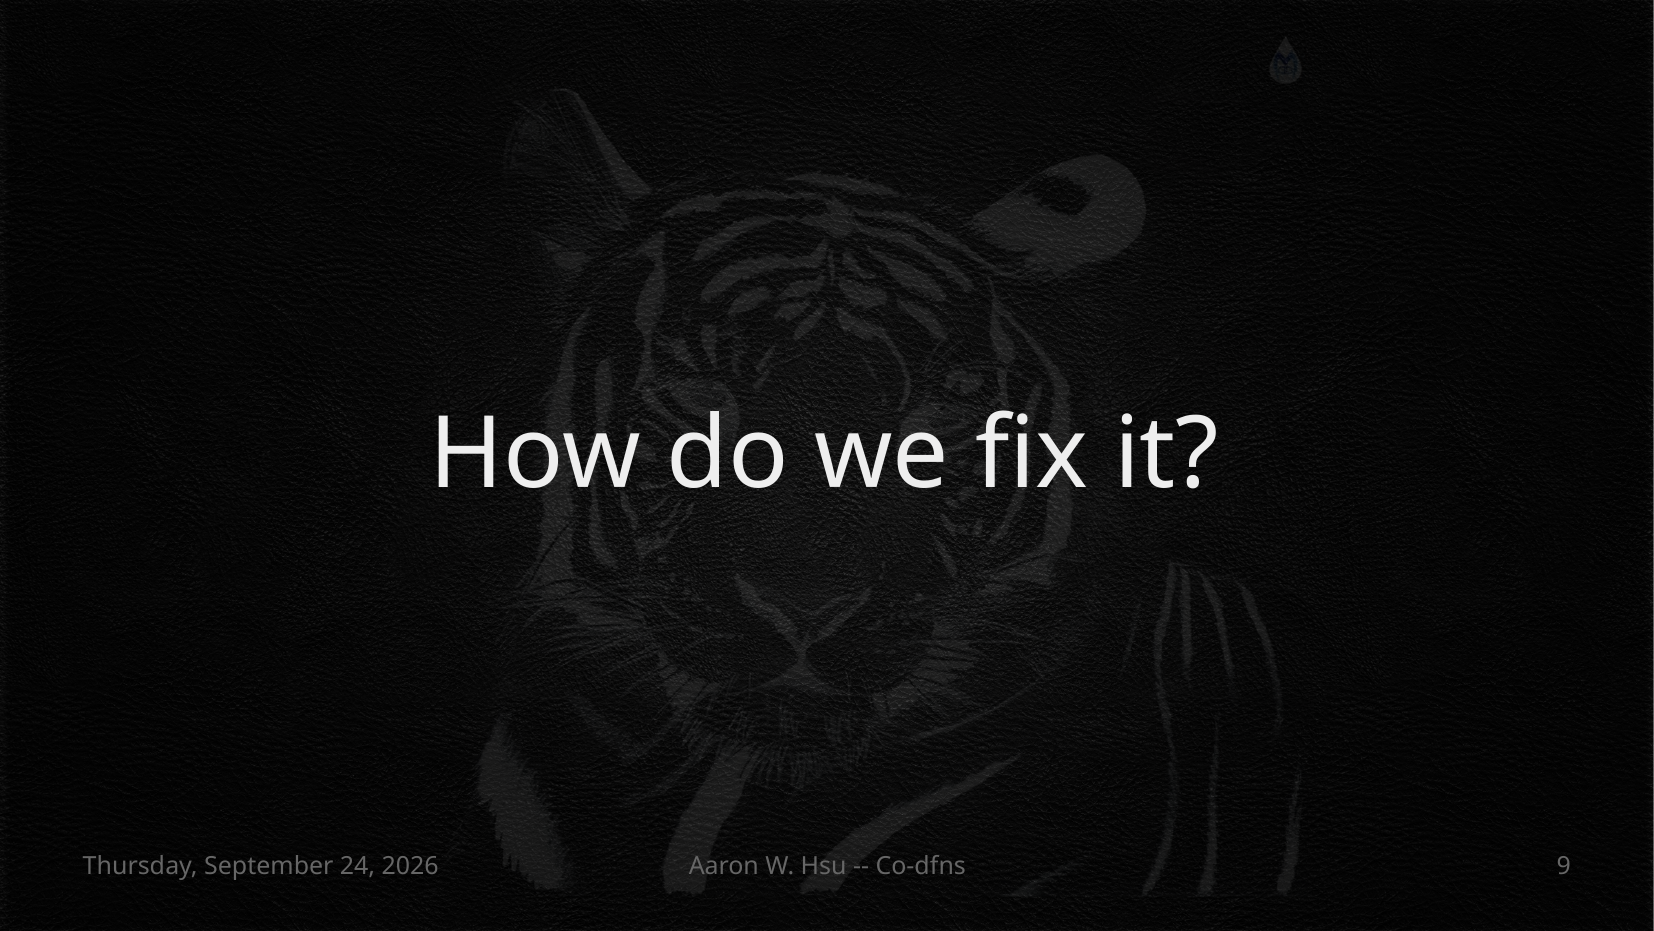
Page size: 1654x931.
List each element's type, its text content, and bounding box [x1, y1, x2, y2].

picture [0, 0, 1654, 931]
text_box How do we fix it? [60, 372, 1591, 523]
